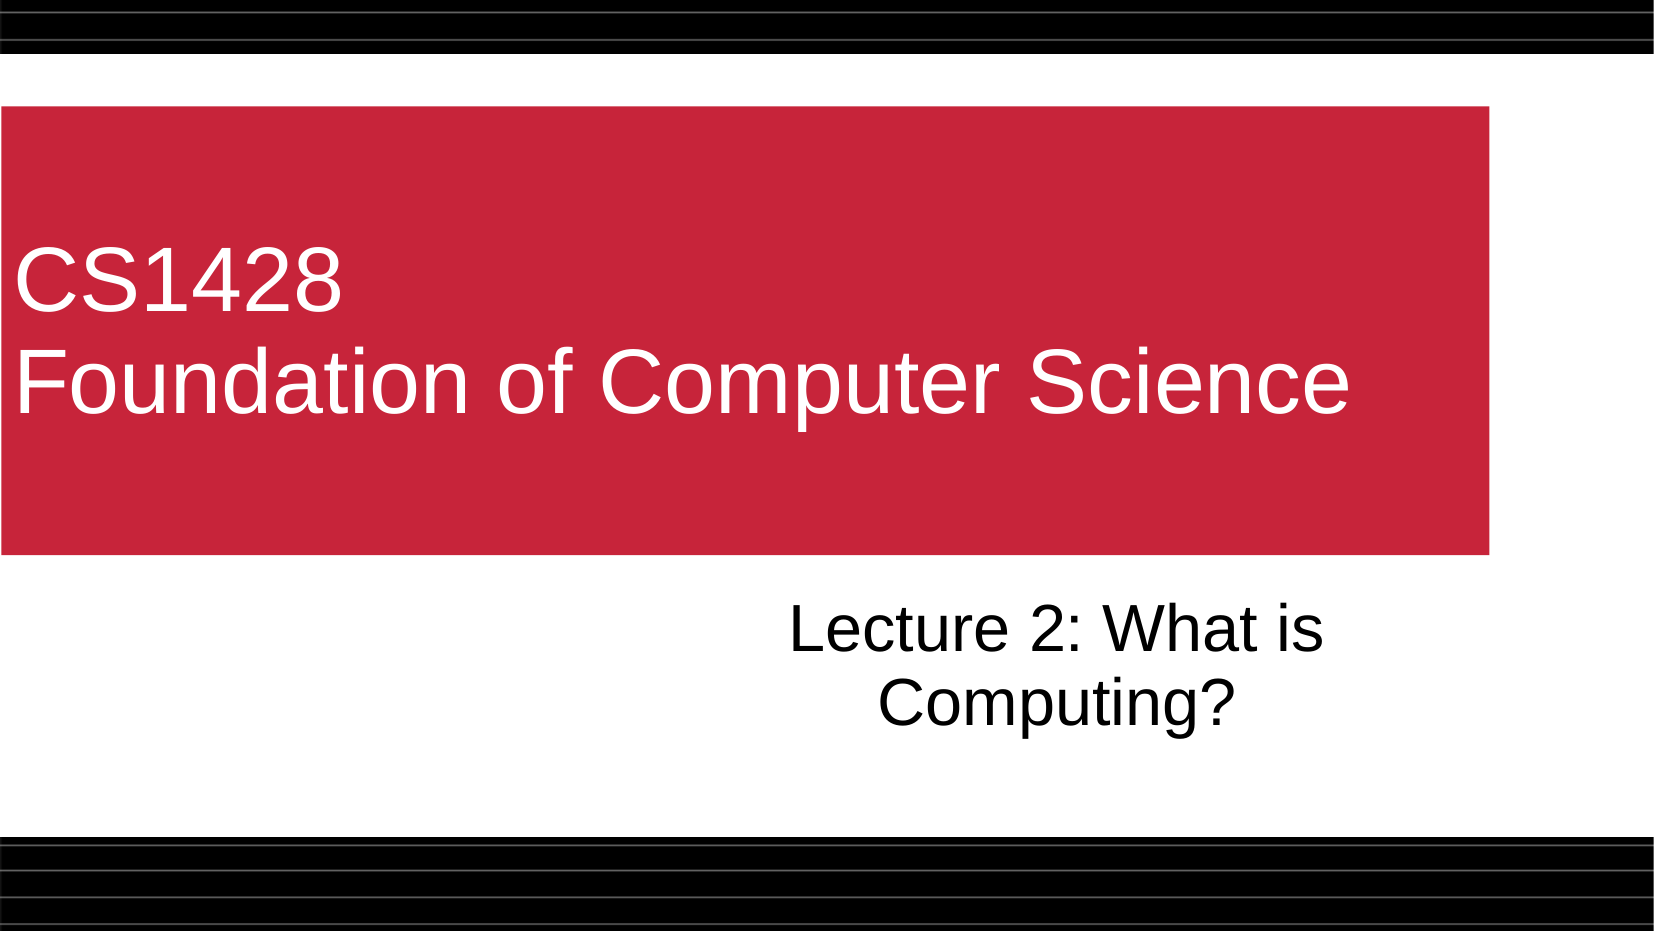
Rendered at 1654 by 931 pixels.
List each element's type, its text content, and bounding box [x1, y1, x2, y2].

title CS1428 Foundation of Computer Science [1, 106, 1490, 556]
subtitle Lecture 2: What is Computing? [625, 590, 1489, 804]
picture [0, 0, 1654, 54]
picture [0, 837, 1654, 931]
